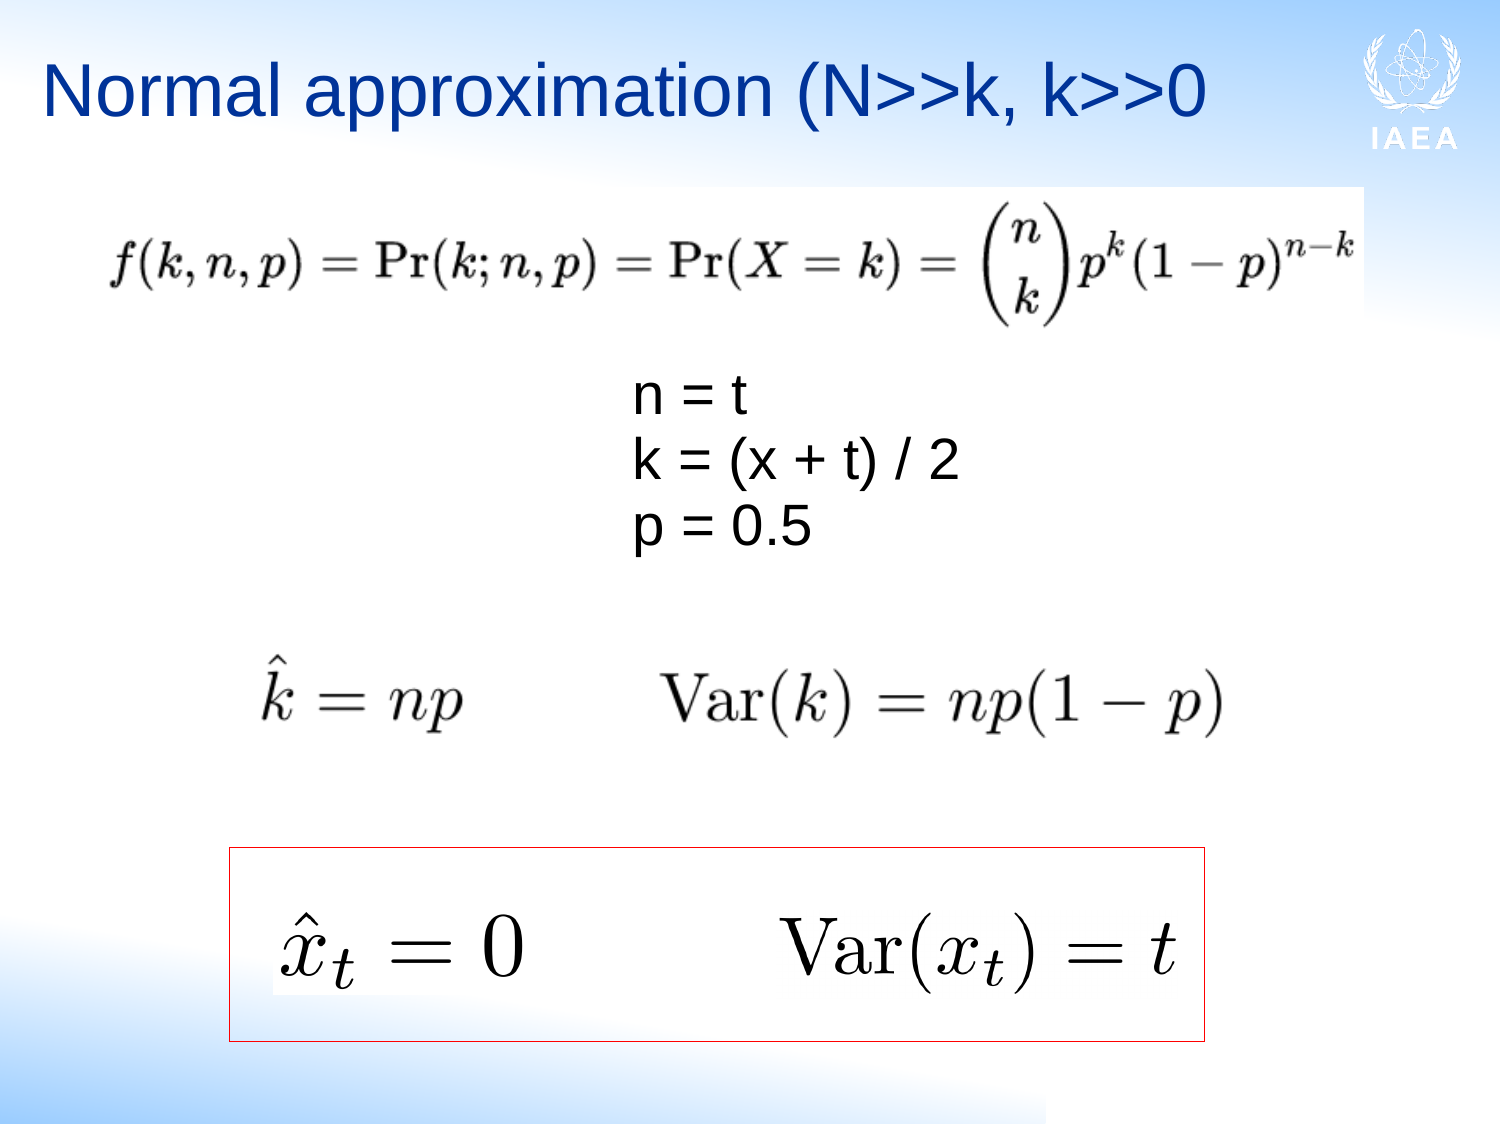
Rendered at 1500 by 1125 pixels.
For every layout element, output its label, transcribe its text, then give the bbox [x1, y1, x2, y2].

title Normal approximation (N>>k, k>>0 [41, 5, 1317, 174]
picture [1363, 29, 1461, 149]
picture [251, 642, 475, 745]
picture [776, 910, 1178, 999]
picture [273, 908, 527, 995]
text_box n = t k = (x + t) / 2 p = 0.5 [618, 354, 993, 565]
picture [98, 187, 1364, 338]
picture [652, 653, 1231, 746]
